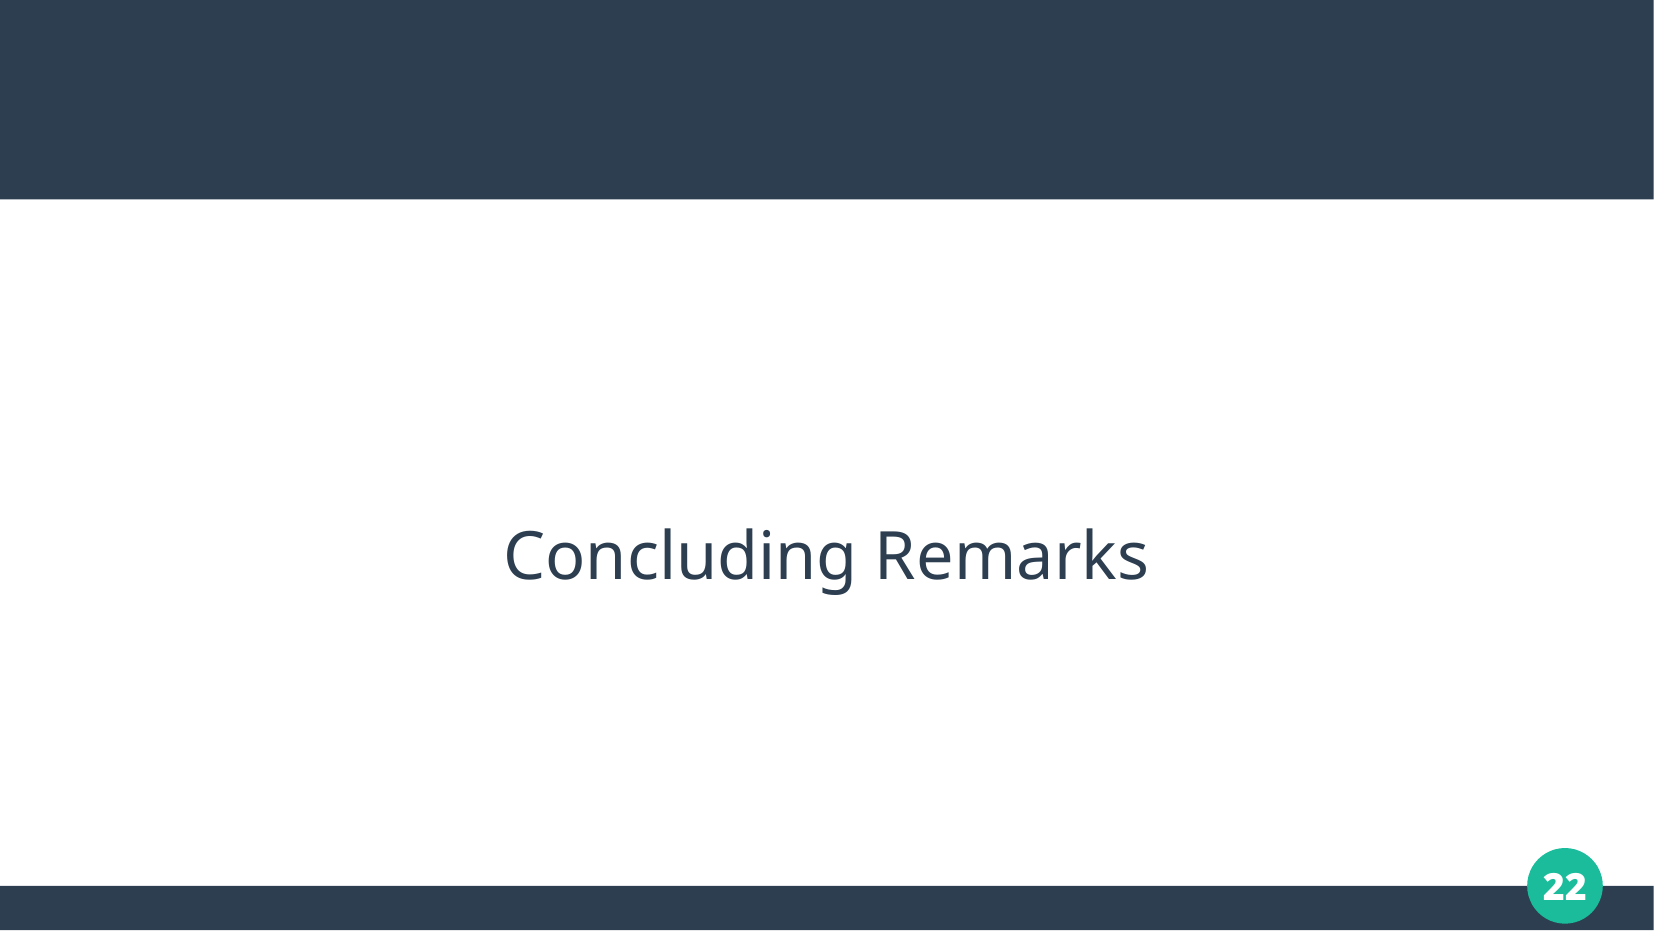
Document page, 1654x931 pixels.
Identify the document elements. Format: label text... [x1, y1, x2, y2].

subtitle Concluding Remarks [59, 243, 1595, 864]
